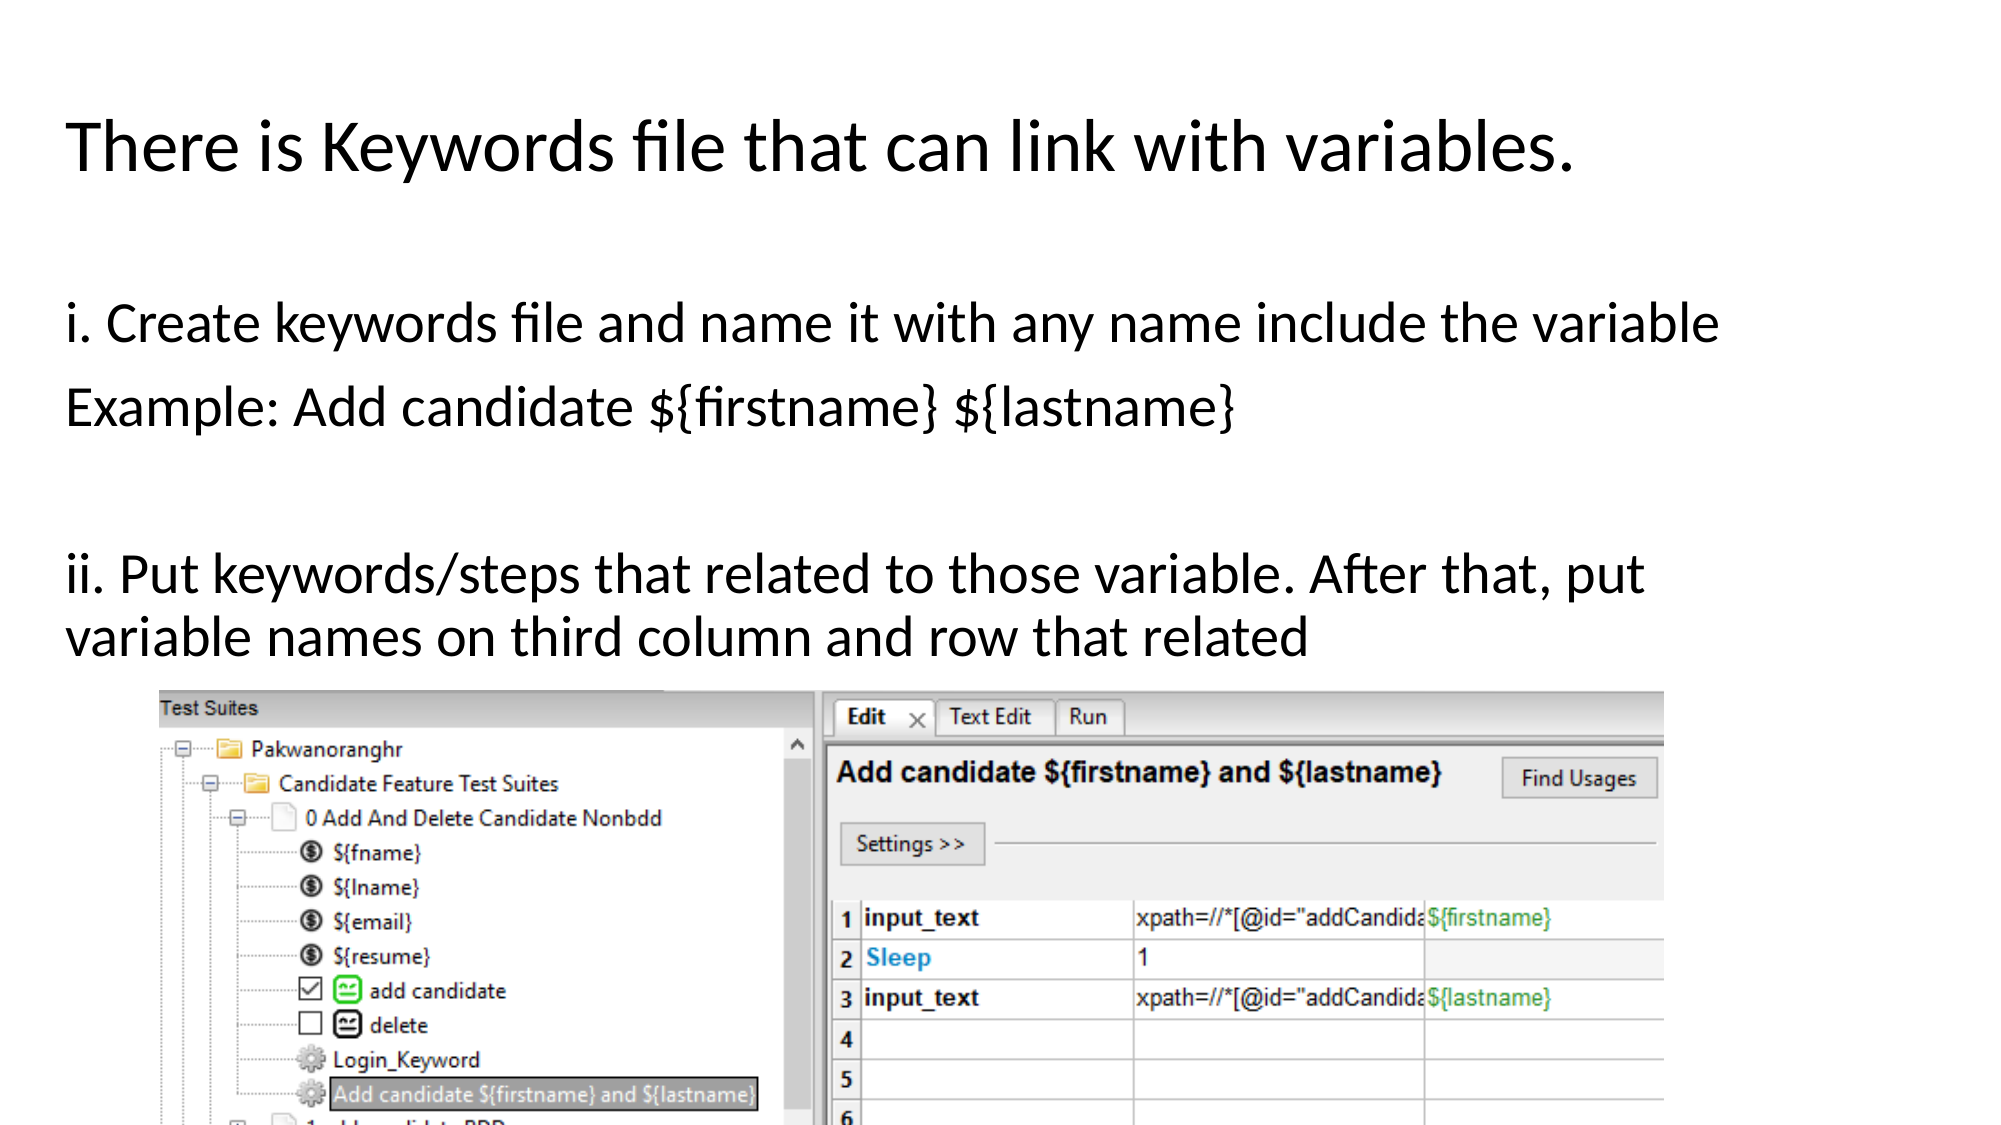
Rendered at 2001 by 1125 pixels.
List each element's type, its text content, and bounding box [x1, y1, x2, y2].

list There is Keywords file that can link with variables. i. Create keywords file and name it with any name include the variable Example: Add candidate ${firstname} ${lastname} ii. Put keywords/steps that related to those variable. After that, put variable names on third column and row that related [50, 99, 1863, 728]
picture [159, 690, 1664, 1125]
